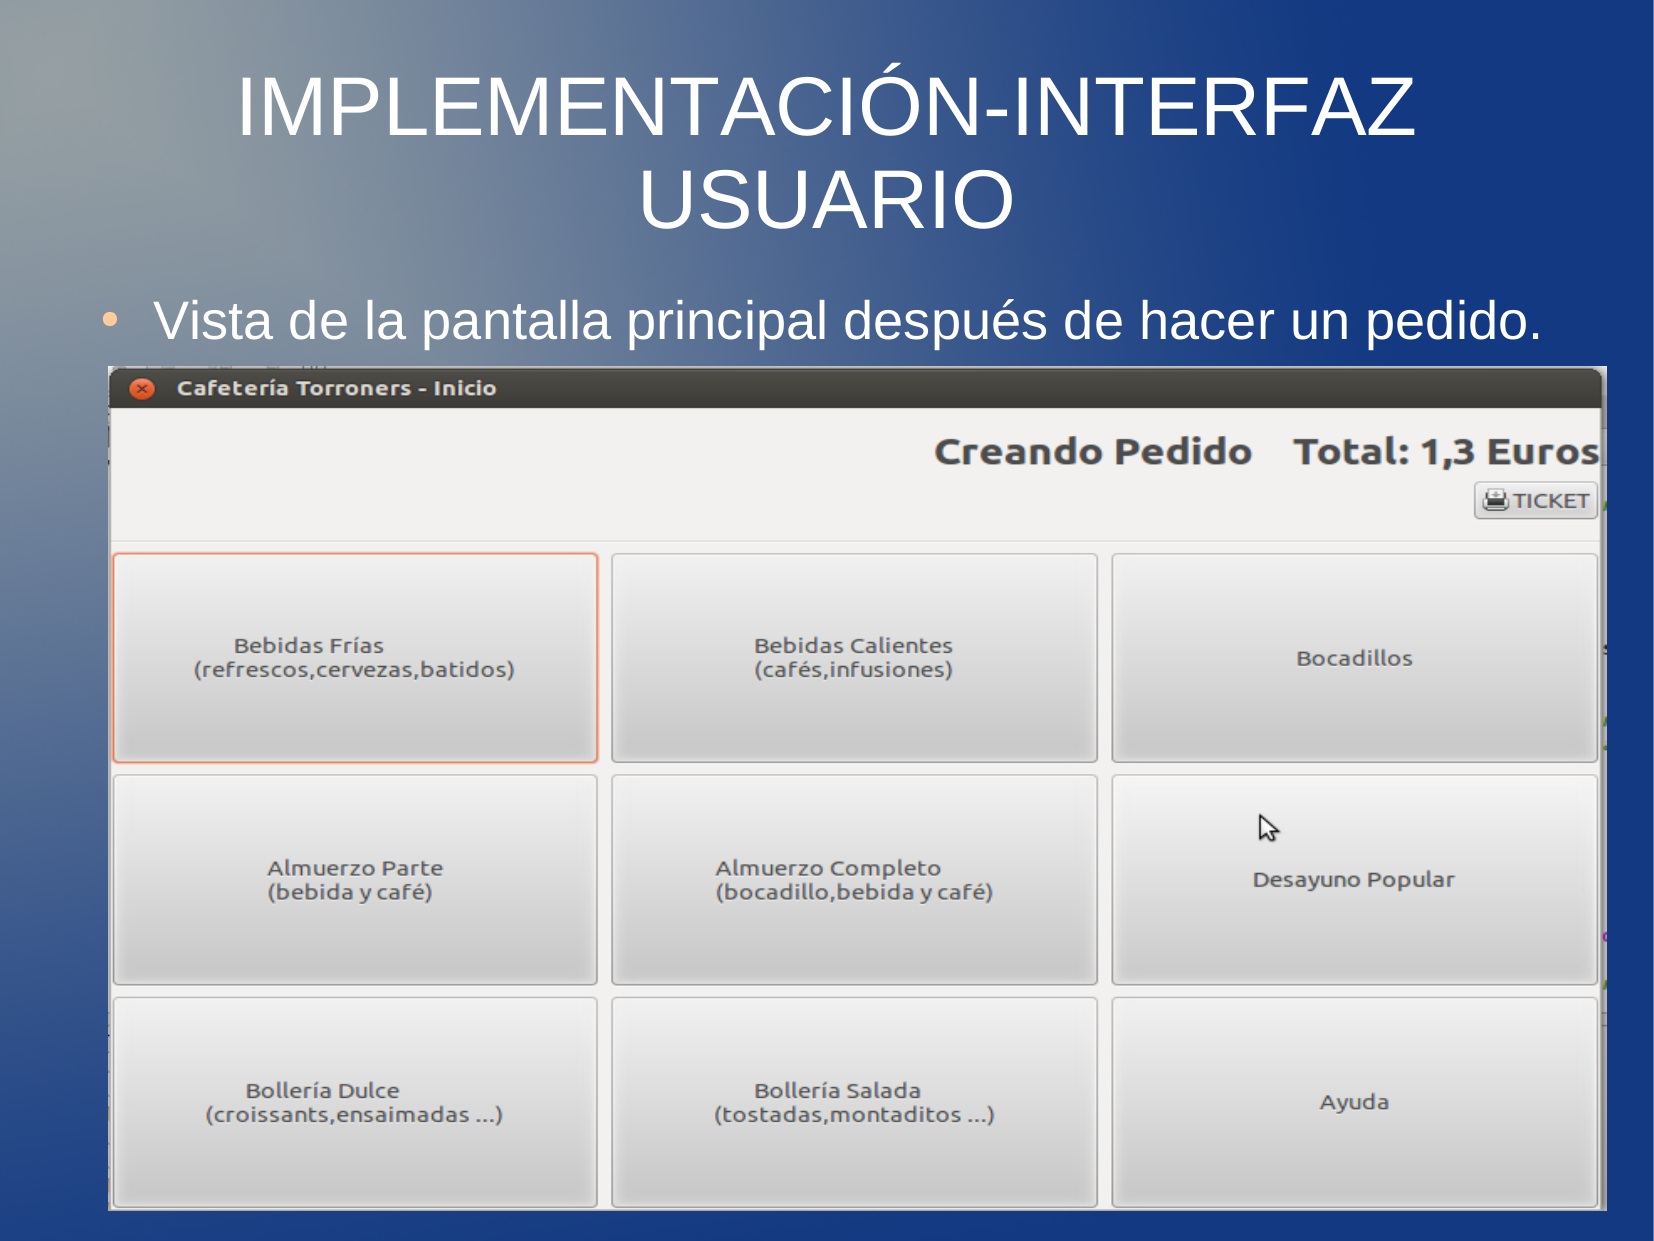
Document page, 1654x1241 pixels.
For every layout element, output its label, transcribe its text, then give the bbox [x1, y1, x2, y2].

list Vista de la pantalla principal después de hacer un pedido. [82, 290, 1571, 1241]
title IMPLEMENTACIÓN-INTERFAZ USUARIO [82, 49, 1571, 257]
picture [0, 0, 1654, 1241]
